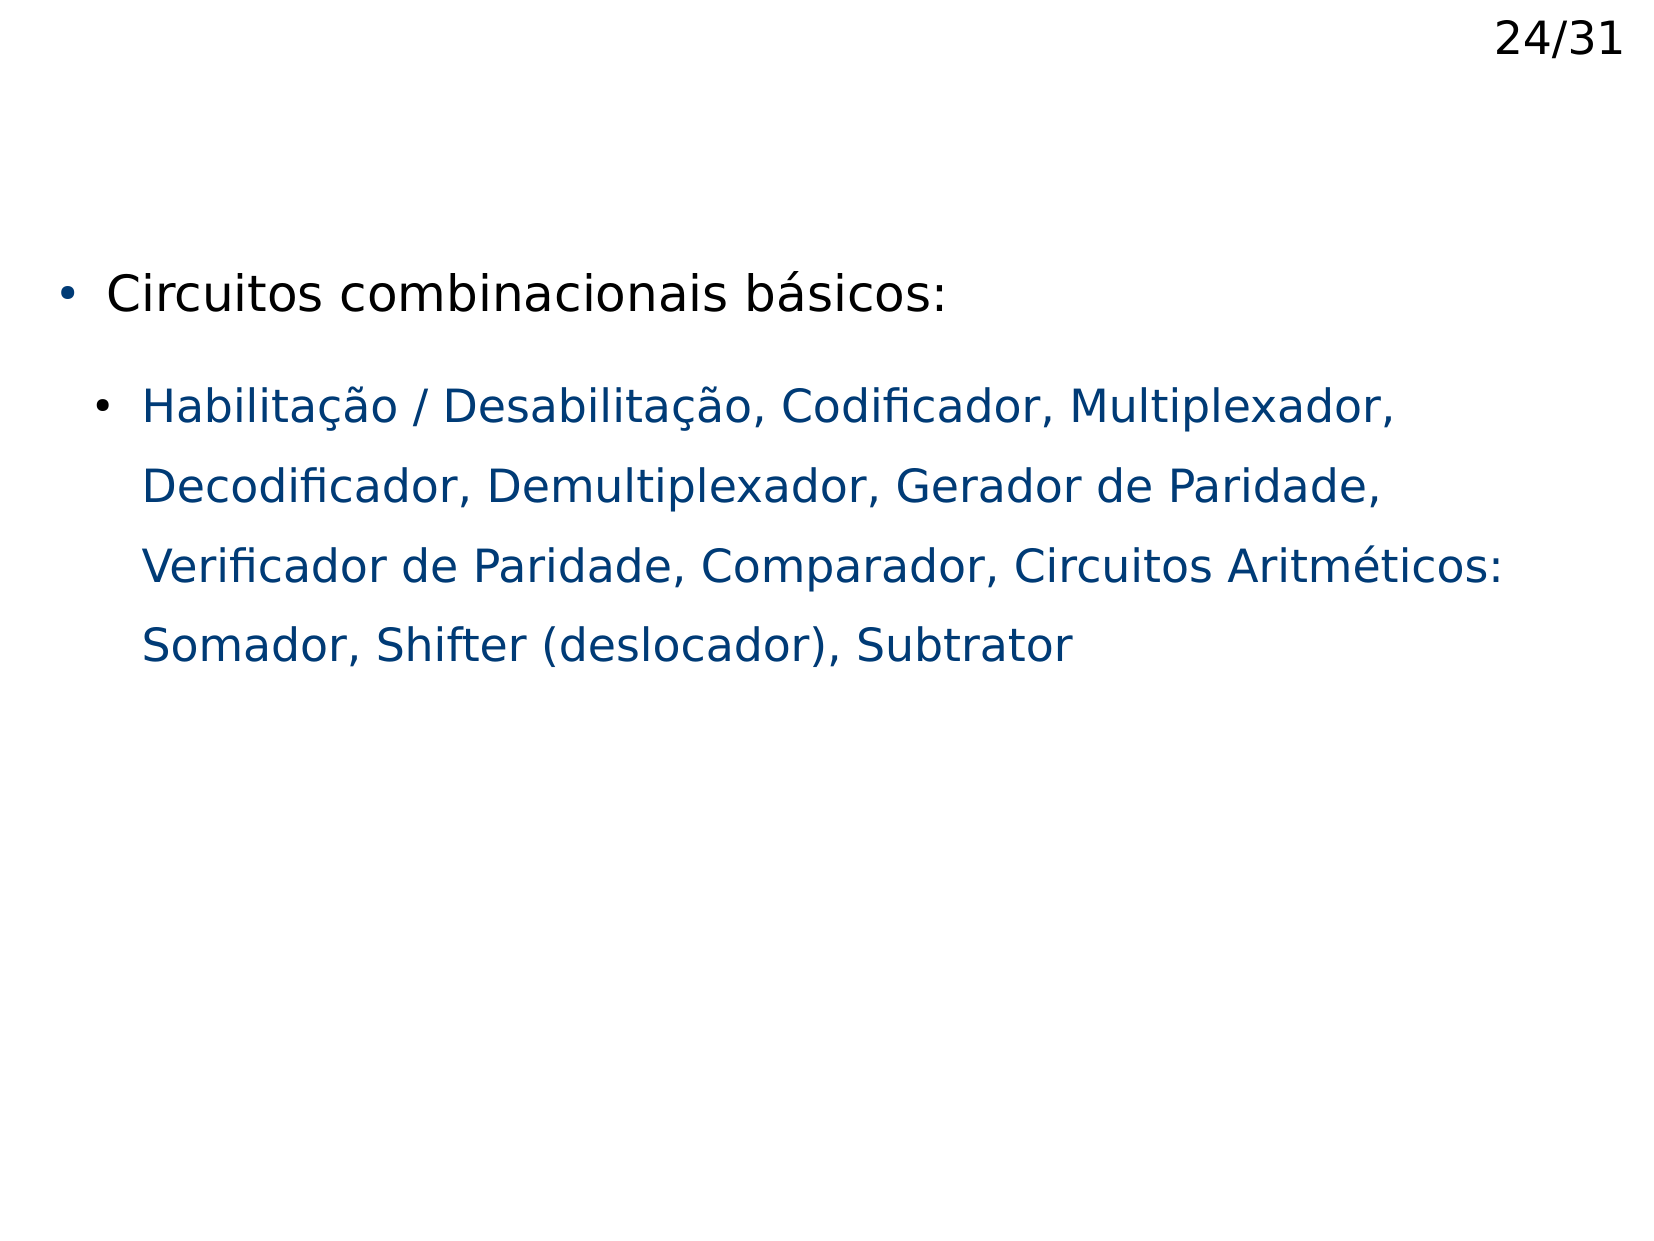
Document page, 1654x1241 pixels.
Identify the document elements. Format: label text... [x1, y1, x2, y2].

list Circuitos combinacionais básicos: Habilitação / Desabilitação, Codificador, Multiplexador, Decodificador, Demultiplexador, Gerador de Paridade, Verificador de Paridade, Comparador, Circuitos Aritméticos: Somador, Shifter (deslocador), Subtrator [59, 236, 1625, 1211]
